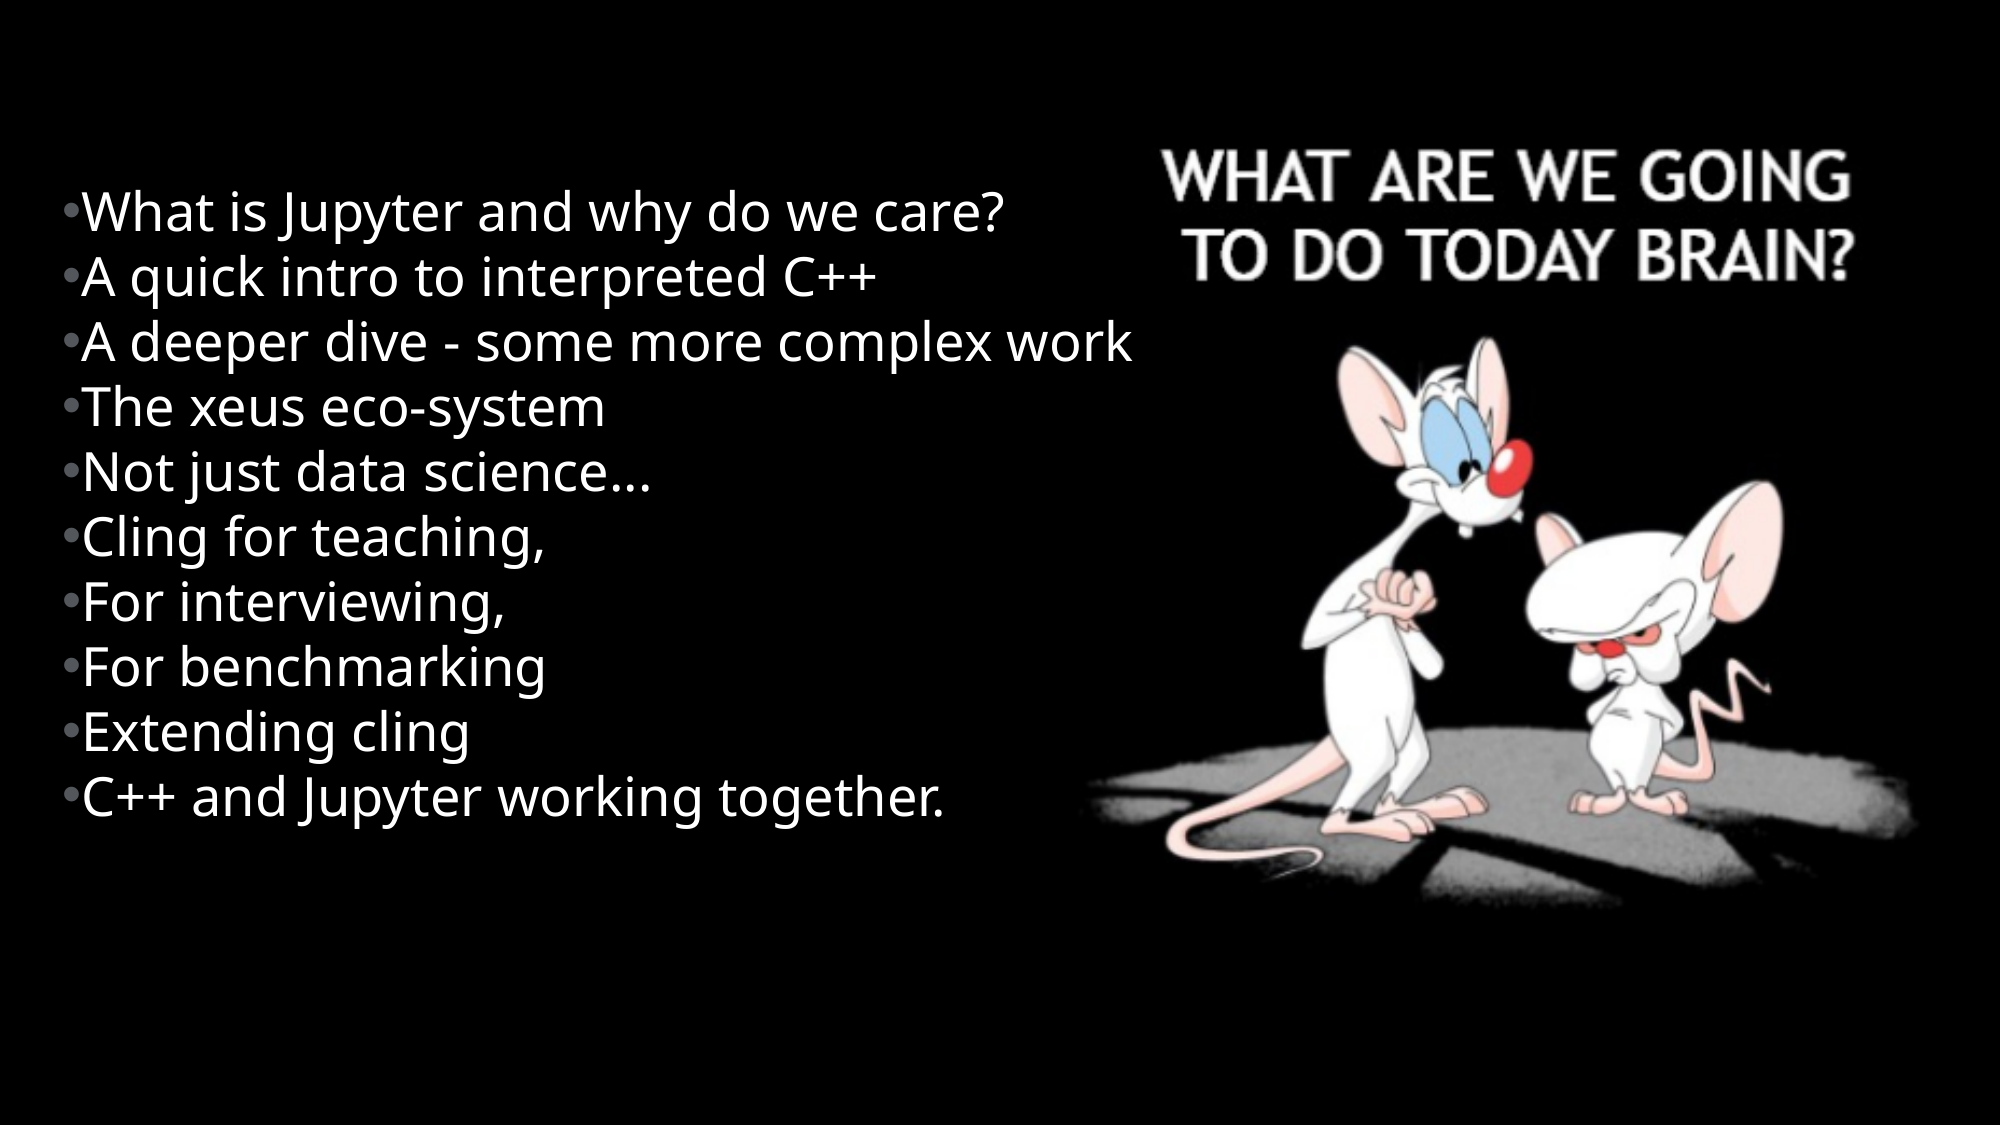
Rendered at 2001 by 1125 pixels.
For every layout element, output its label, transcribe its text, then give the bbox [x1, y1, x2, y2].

picture [1217, 96, 1938, 954]
list What is Jupyter and why do we care? A quick intro to interpreted C++ A deeper dive - some more complex work The xeus eco-system Not just data science... Cling for teaching, For interviewing, For benchmarking Extending cling C++ and Jupyter working together. [62, 0, 1217, 1004]
